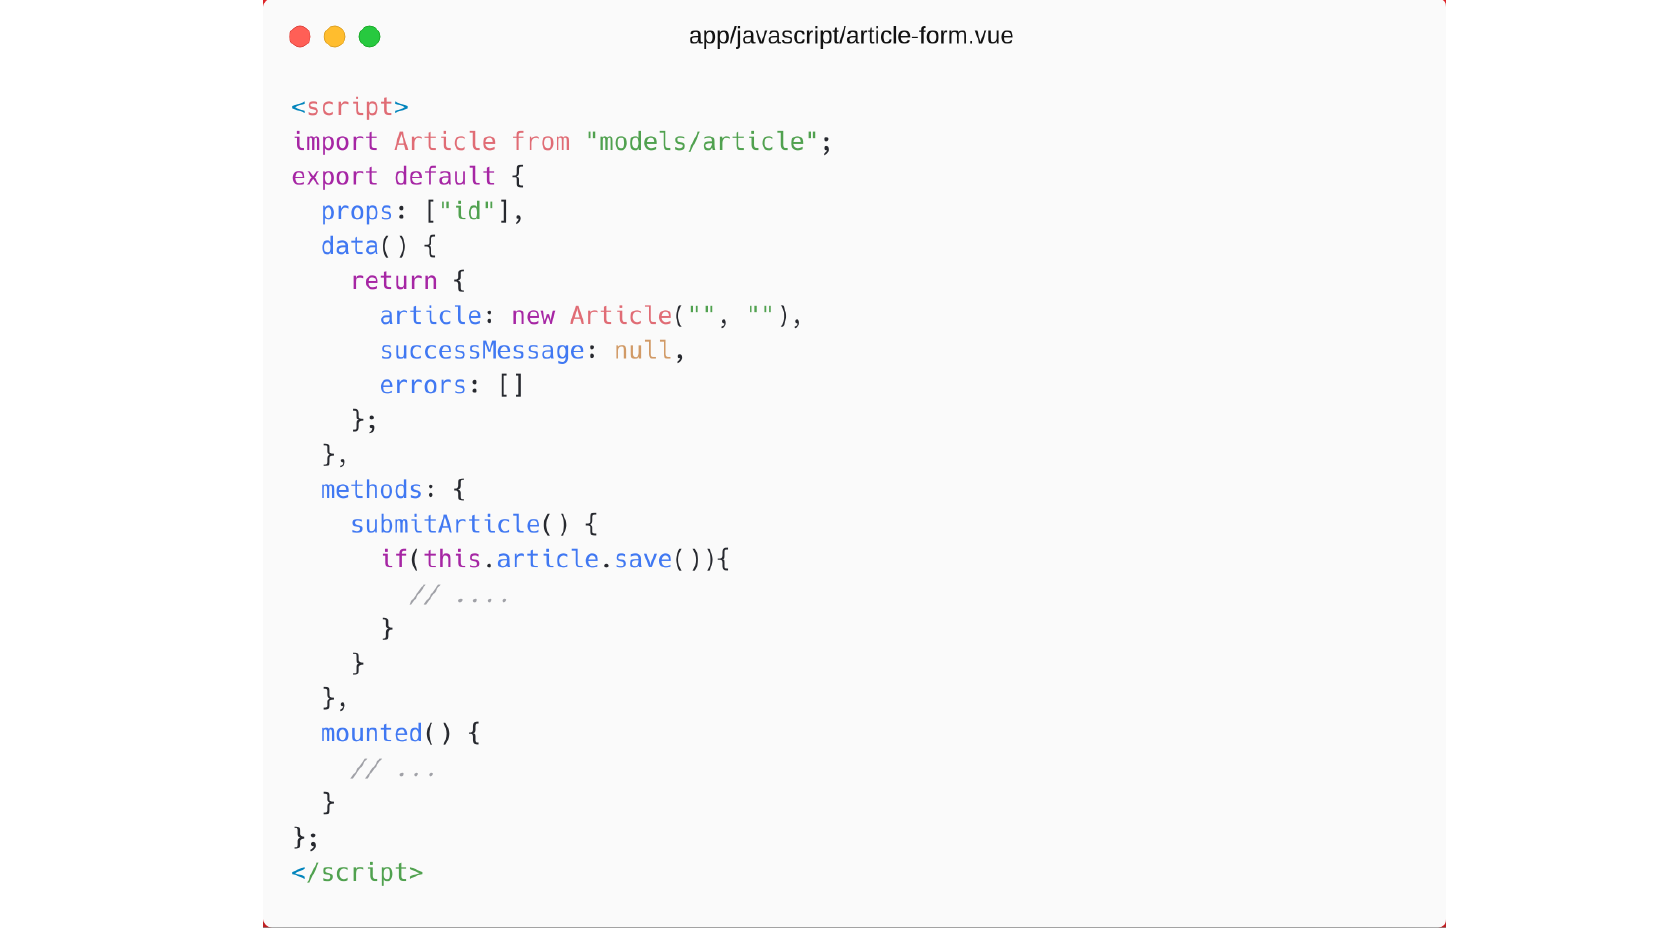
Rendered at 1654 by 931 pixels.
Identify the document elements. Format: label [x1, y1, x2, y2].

picture [263, 0, 1446, 928]
